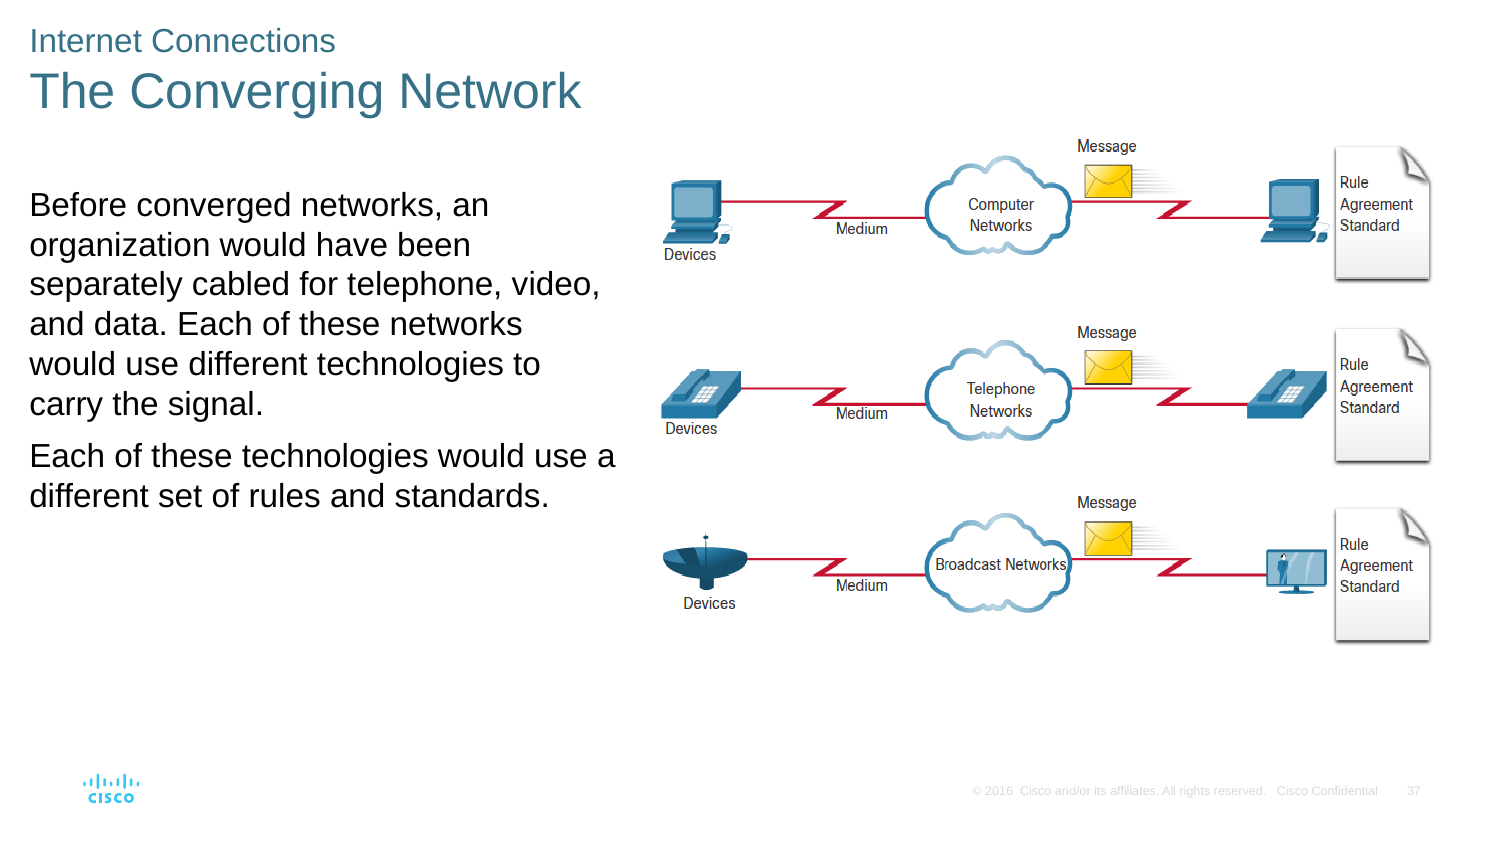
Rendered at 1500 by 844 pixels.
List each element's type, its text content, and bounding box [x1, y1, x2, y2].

title Internet Connections The Converging Network [14, 6, 650, 132]
picture [649, 131, 1439, 650]
list Before converged networks, an organization would have been separately cabled for telephone, video, and data. Each of these networks would use different technologies to carry the signal. Each of these technologies would use a different set of rules and standards. [14, 175, 649, 606]
